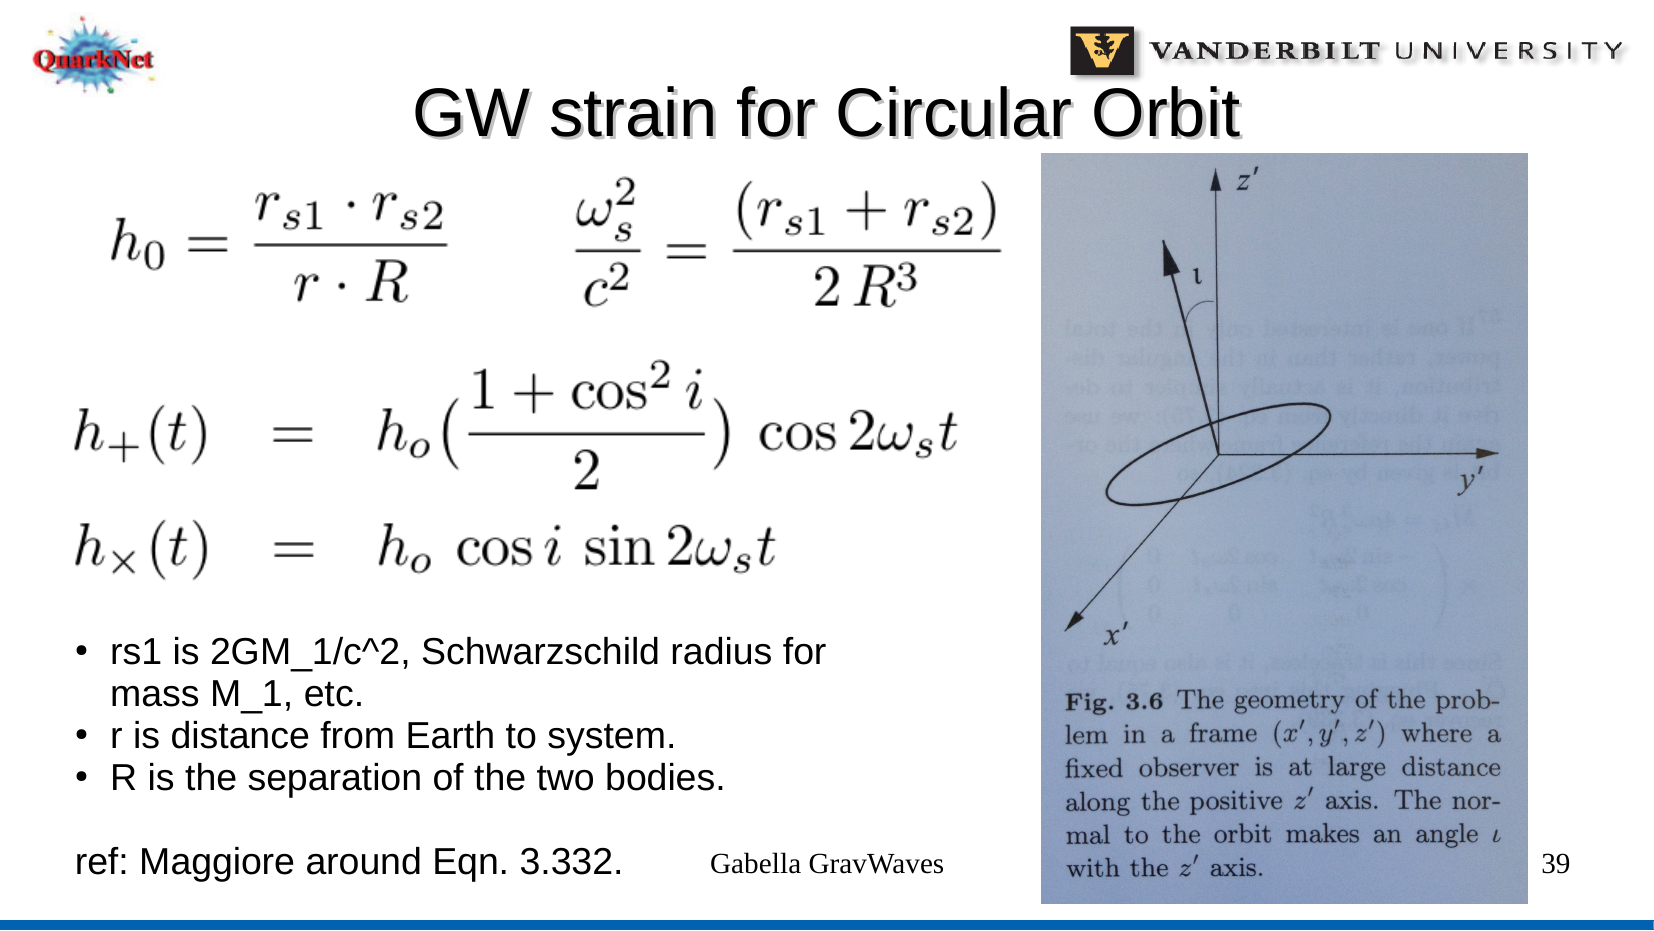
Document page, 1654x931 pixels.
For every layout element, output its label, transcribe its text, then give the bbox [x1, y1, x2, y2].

picture [1067, 23, 1638, 86]
picture [19, 12, 166, 102]
picture [556, 161, 1030, 339]
picture [1041, 153, 1528, 904]
title GW strain for Circular Orbit [82, 63, 1571, 162]
picture [56, 358, 982, 600]
picture [96, 172, 478, 325]
text_box rs1 is 2GM_1/c^2, Schwarzschild radius for mass M_1, etc. r is distance from Earth to system. R is the separation of the two bodies. ref: Maggiore around Eqn. 3.332. [60, 623, 927, 890]
